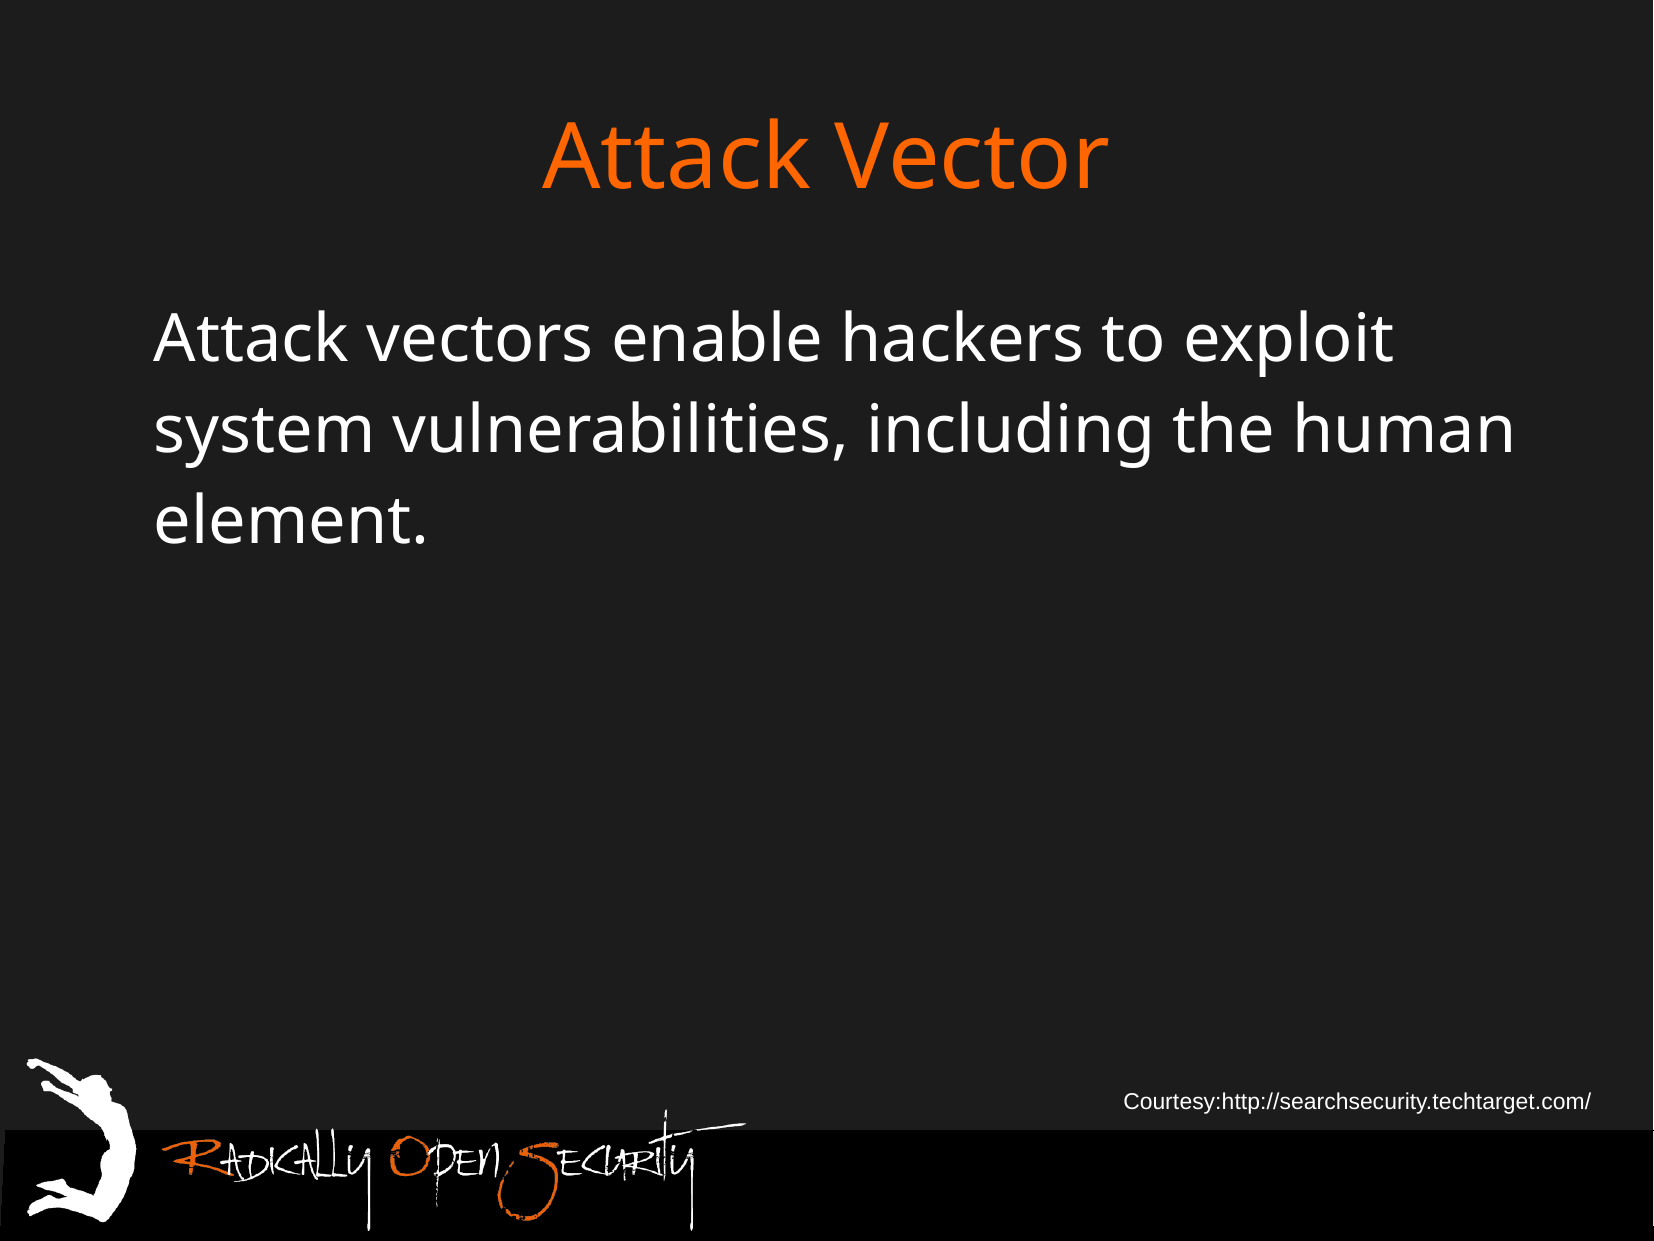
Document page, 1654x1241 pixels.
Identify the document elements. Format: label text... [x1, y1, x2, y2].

title Attack Vector [82, 49, 1571, 257]
list Attack vectors enable hackers to exploit system vulnerabilities, including the human element. [82, 290, 1571, 1031]
text_box Courtesy:http://searchsecurity.techtarget.com/ [1108, 1081, 1642, 1124]
picture [0, 1022, 778, 1241]
